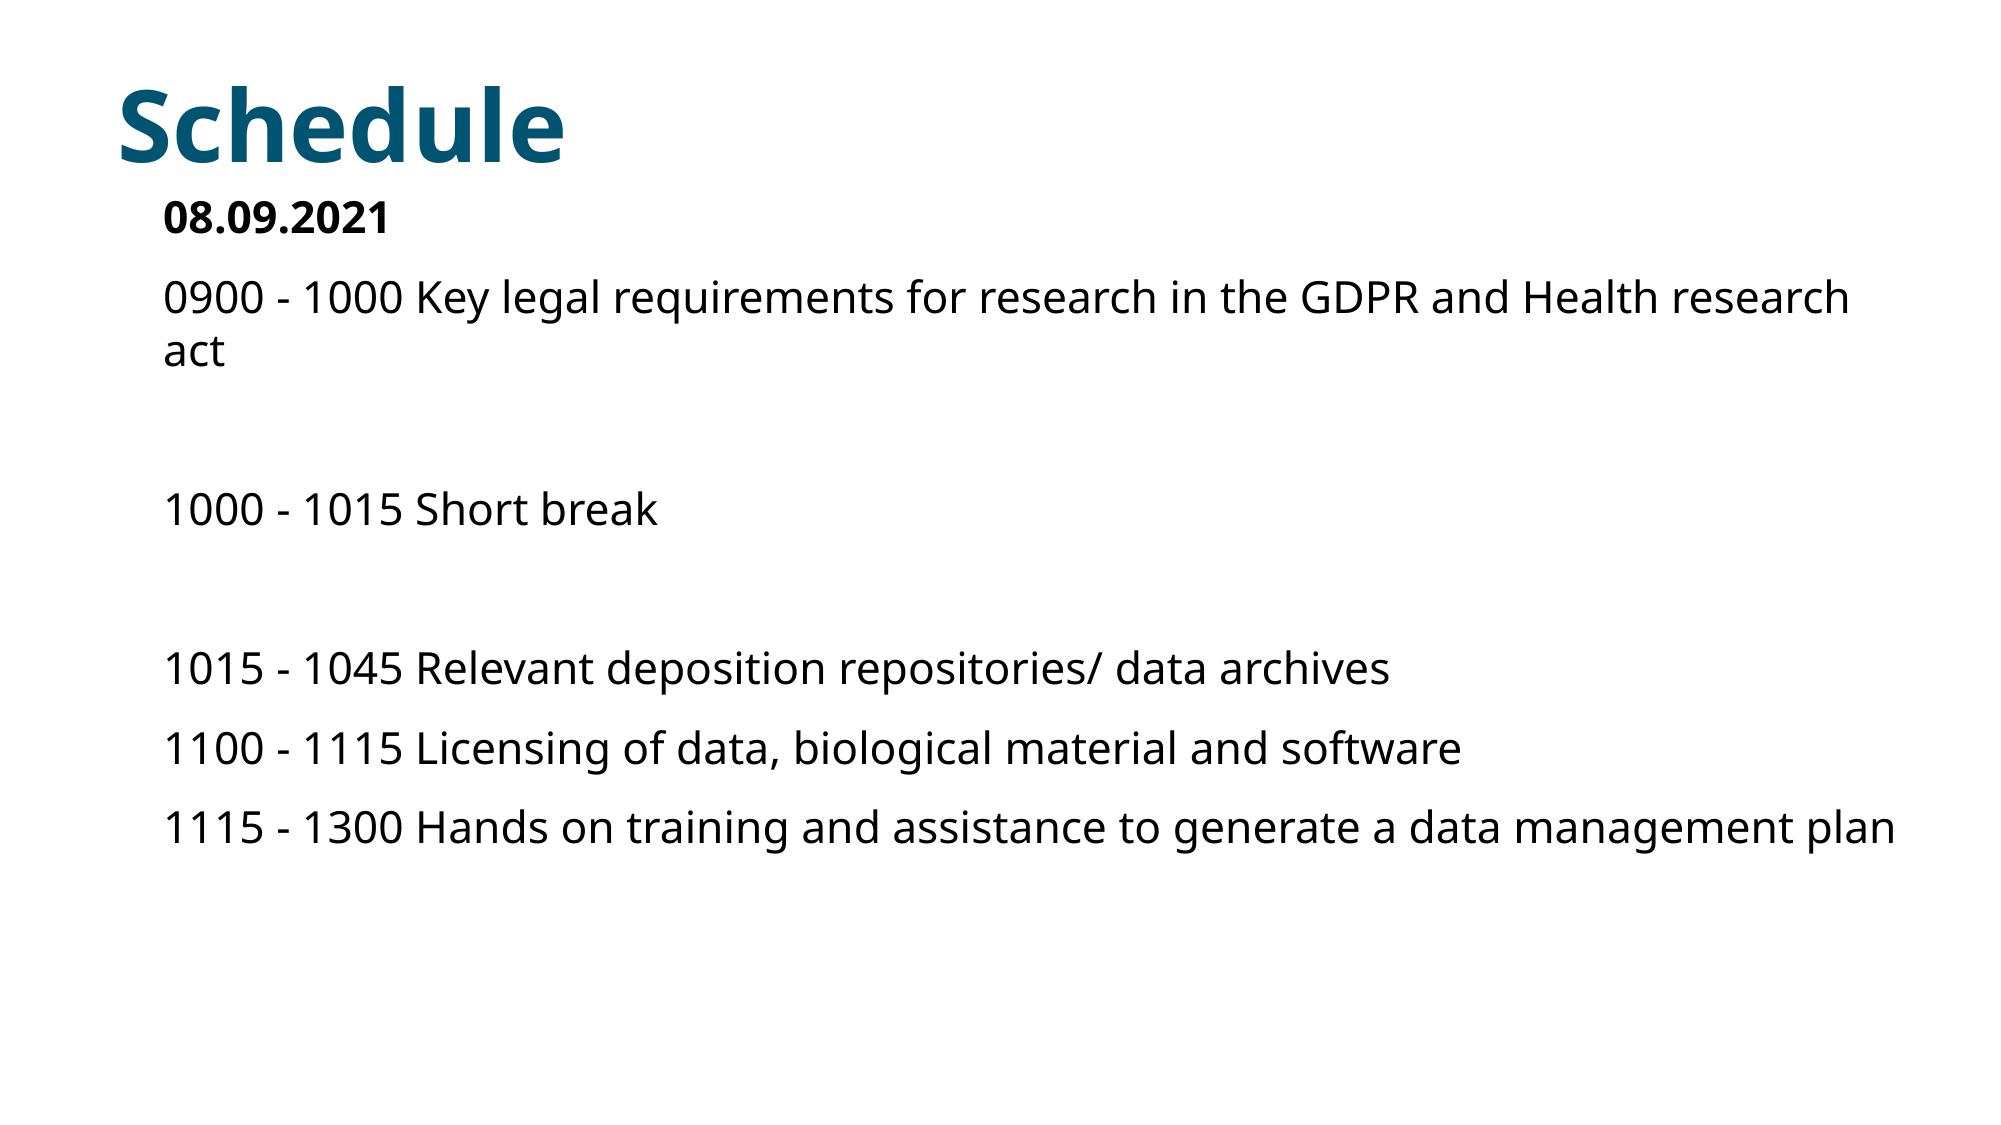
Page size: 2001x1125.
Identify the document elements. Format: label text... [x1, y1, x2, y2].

list 08.09.2021 0900 - 1000 Key legal requirements for research in the GDPR and Health research act 1000 - 1015 Short break 1015 - 1045 Relevant deposition repositories/ data archives 1100 - 1115 Licensing of data, biological material and software 1115 - 1300 Hands on training and assistance to generate a data management plan [99, 188, 1901, 1040]
title Schedule [117, 62, 1902, 170]
